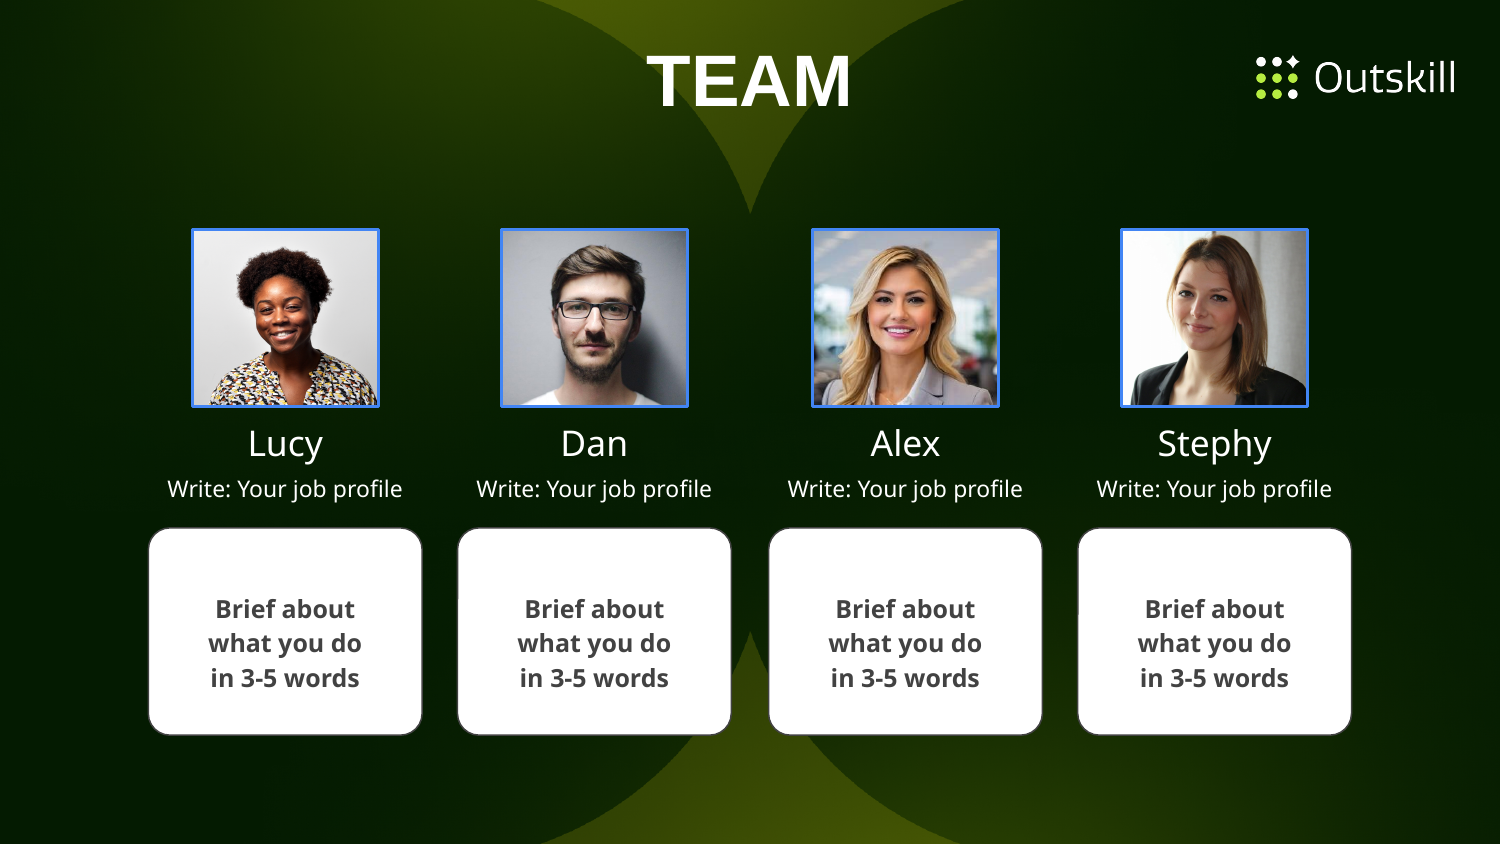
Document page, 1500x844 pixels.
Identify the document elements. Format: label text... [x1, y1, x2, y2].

text_box [1077, 527, 1352, 736]
text_box Dan [567, 433, 580, 453]
text_box Brief about what you do in 3-5 words [181, 574, 390, 708]
text_box Dan [612, 439, 622, 455]
text_box TEAM [567, 18, 932, 118]
text_box Alex [809, 405, 1002, 455]
text_box Write: Your job profile [761, 455, 1050, 518]
text_box Brief about what you do in 3-5 words [490, 574, 699, 708]
text_box Alex [874, 448, 889, 455]
picture [0, 0, 1500, 844]
text_box Write: Your job profile [450, 455, 739, 518]
text_box [148, 527, 423, 736]
text_box Stephy [1215, 439, 1226, 454]
text_box Stephy [1237, 439, 1247, 455]
text_box Stephy [1118, 405, 1311, 455]
text_box Brief about what you do in 3-5 words [1110, 574, 1319, 708]
text_box Lucy [189, 405, 382, 455]
text_box Write: Your job profile [141, 455, 429, 518]
text_box Dan [498, 405, 691, 455]
text_box Dan [591, 447, 600, 454]
text_box Brief about what you do in 3-5 words [801, 574, 1010, 708]
text_box Write: Your job profile [1070, 455, 1359, 518]
text_box [457, 527, 732, 736]
text_box [768, 527, 1043, 736]
